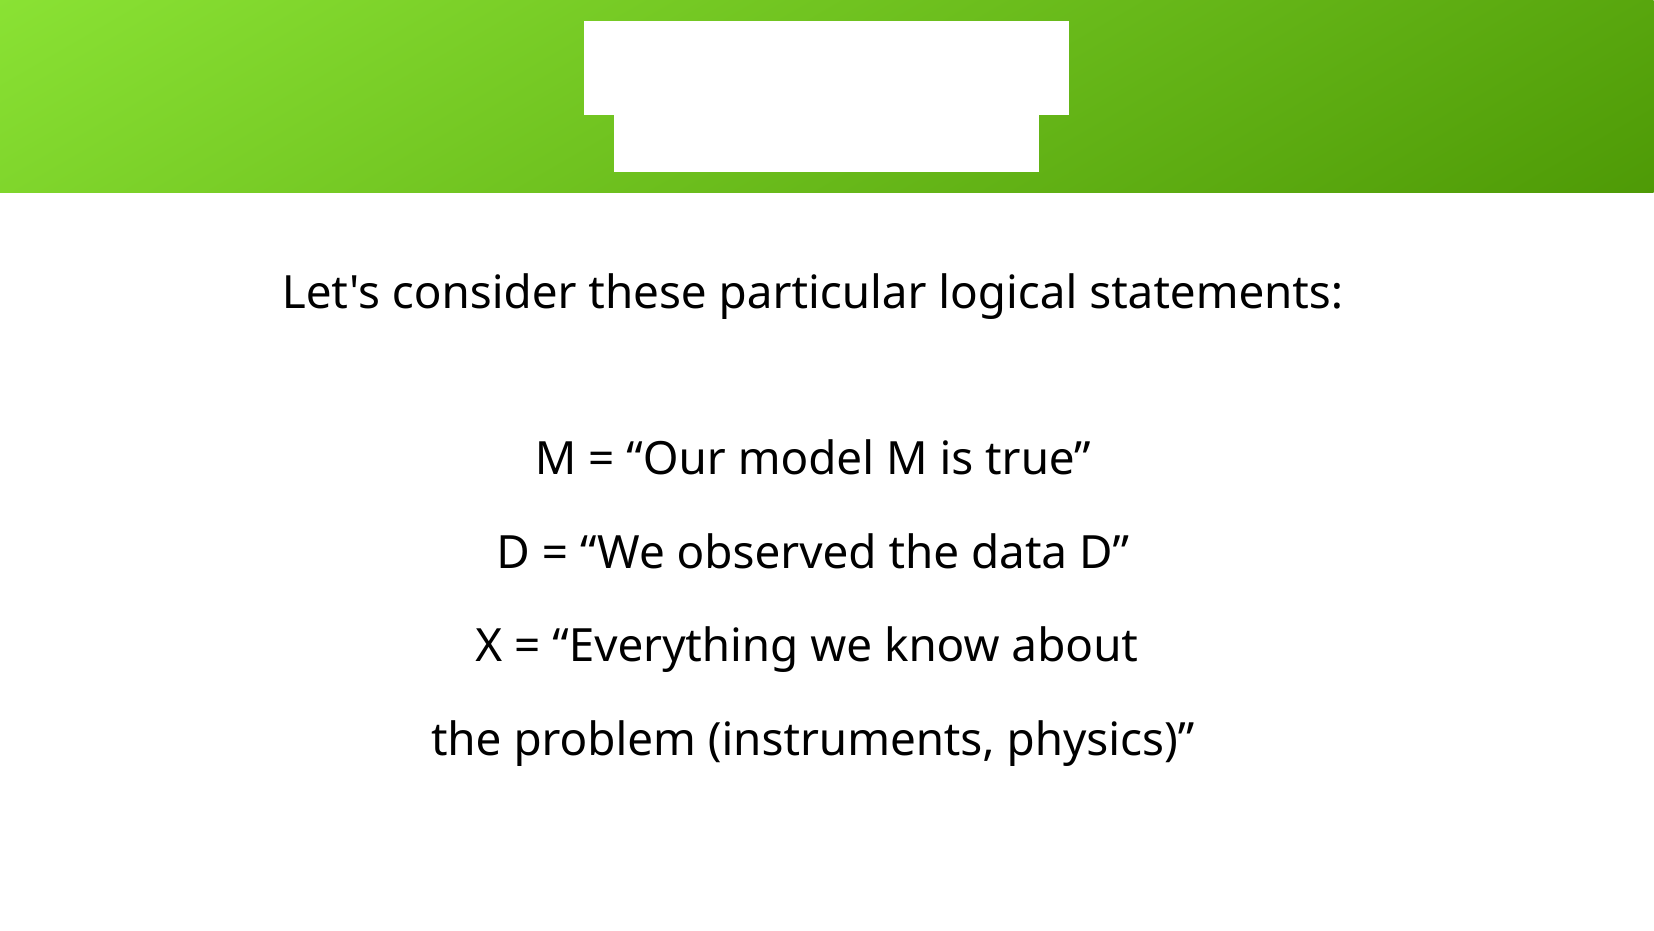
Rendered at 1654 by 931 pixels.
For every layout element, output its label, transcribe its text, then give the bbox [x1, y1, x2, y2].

title Bayes theorem for logical statements [0, 0, 1654, 193]
text_box Let's consider these particular logical statements: M = “Our model M is true” D = “We observed the data D” X = “Everything we know about the problem (instruments, physics)” [50, 217, 1576, 803]
